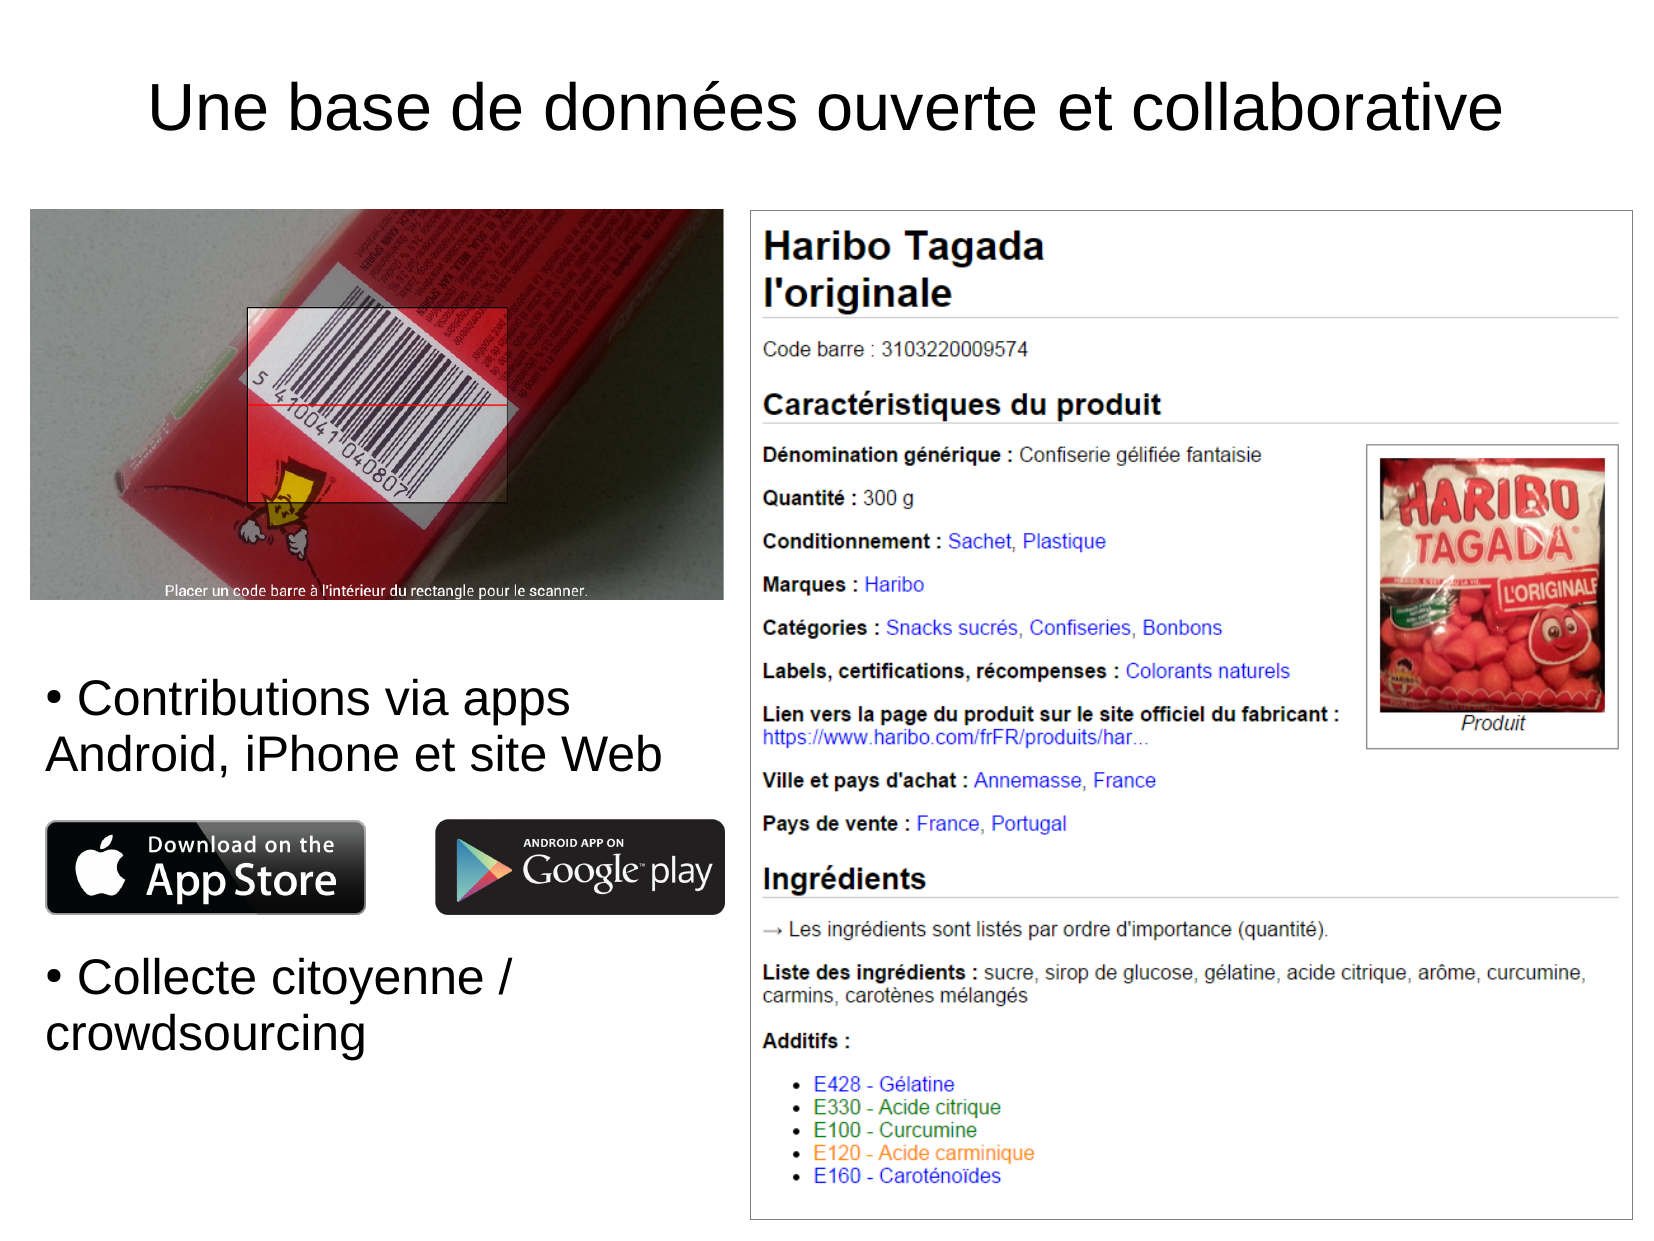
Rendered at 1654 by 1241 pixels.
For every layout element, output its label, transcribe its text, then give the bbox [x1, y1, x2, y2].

picture [435, 819, 725, 916]
picture [750, 209, 1633, 1220]
picture [45, 820, 366, 916]
subtitle Contributions via apps Android, iPhone et site Web Collecte citoyenne / crowdsourcing [45, 586, 743, 1201]
title Une base de données ouverte et collaborative [82, 49, 1571, 166]
picture [30, 209, 724, 601]
